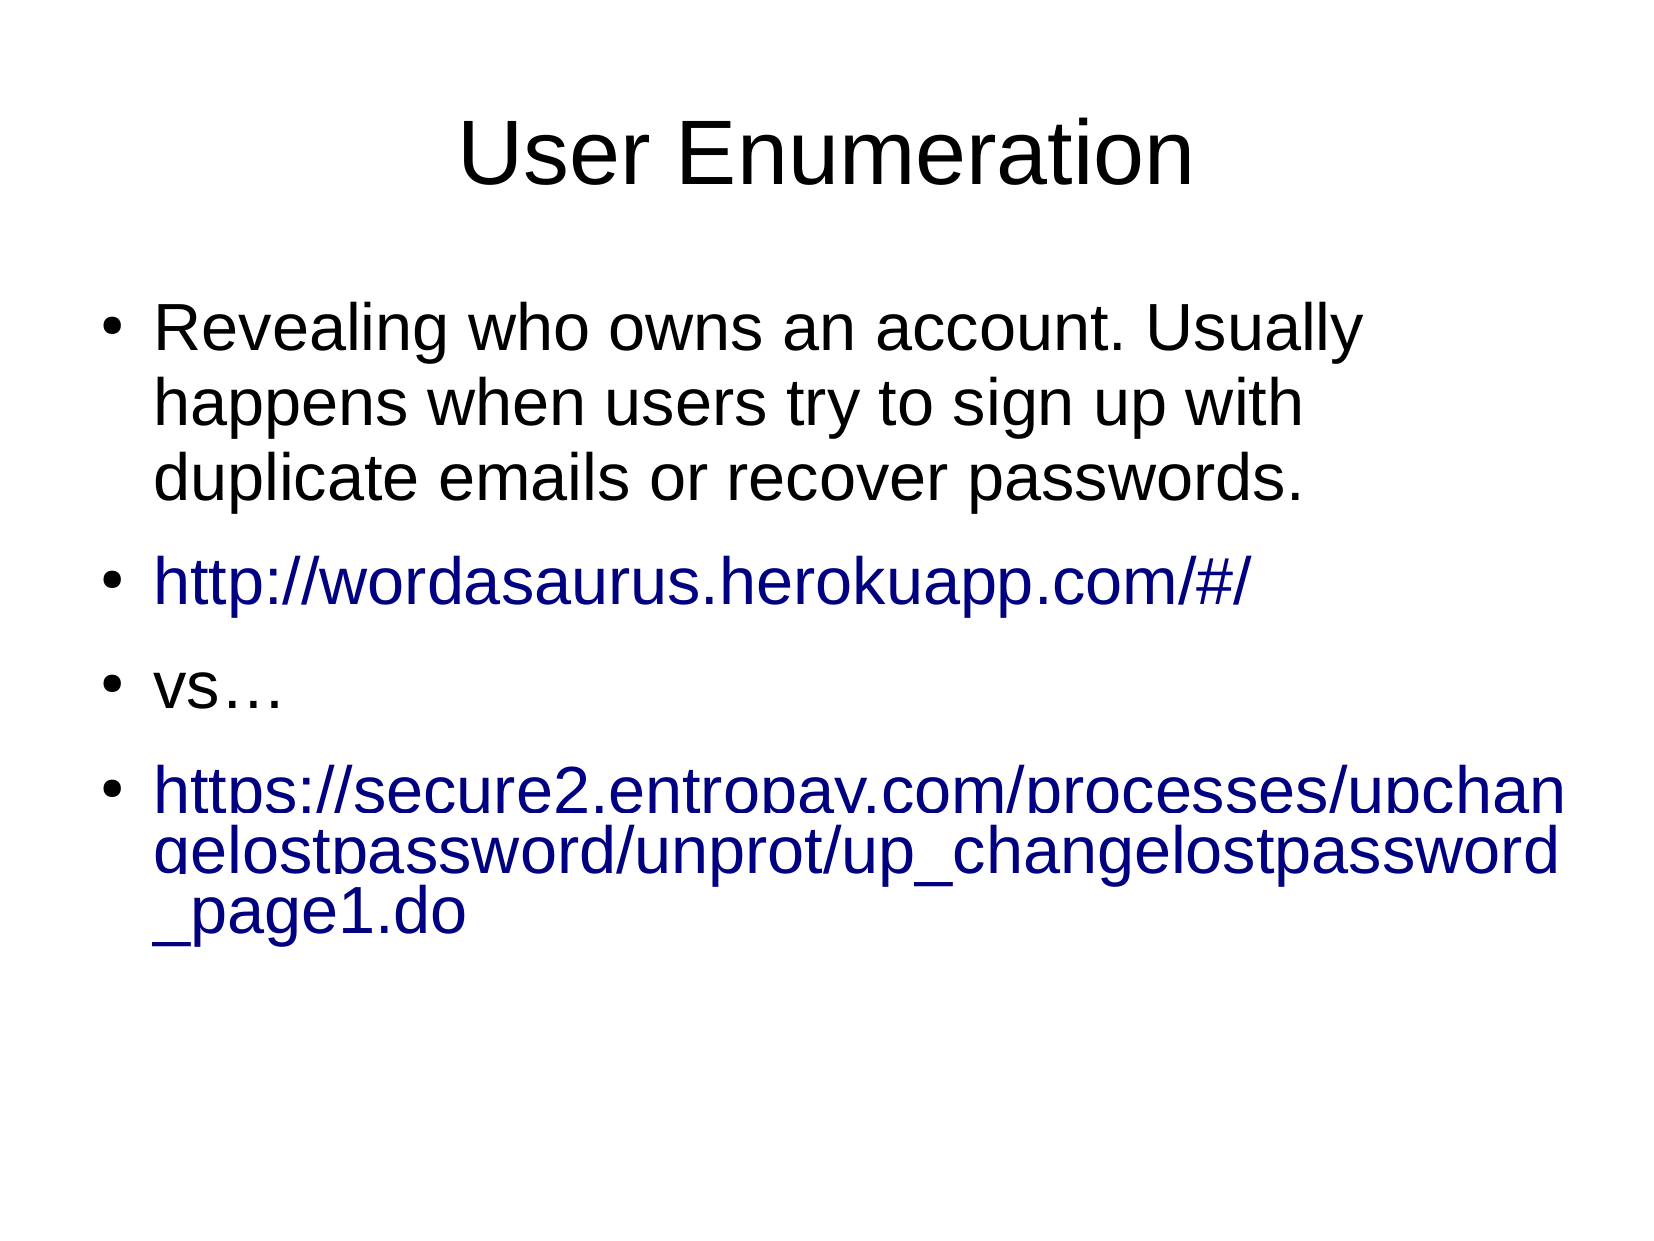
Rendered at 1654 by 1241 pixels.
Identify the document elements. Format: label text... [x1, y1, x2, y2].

title User Enumeration [82, 49, 1571, 257]
list Revealing who owns an account. Usually happens when users try to sign up with duplicate emails or recover passwords. http://wordasaurus.herokuapp.com/#/ vs… https://secure2.entropay.com/processes/upchangelostpassword/unprot/up_changelostpassword_page1.do [82, 290, 1571, 1010]
